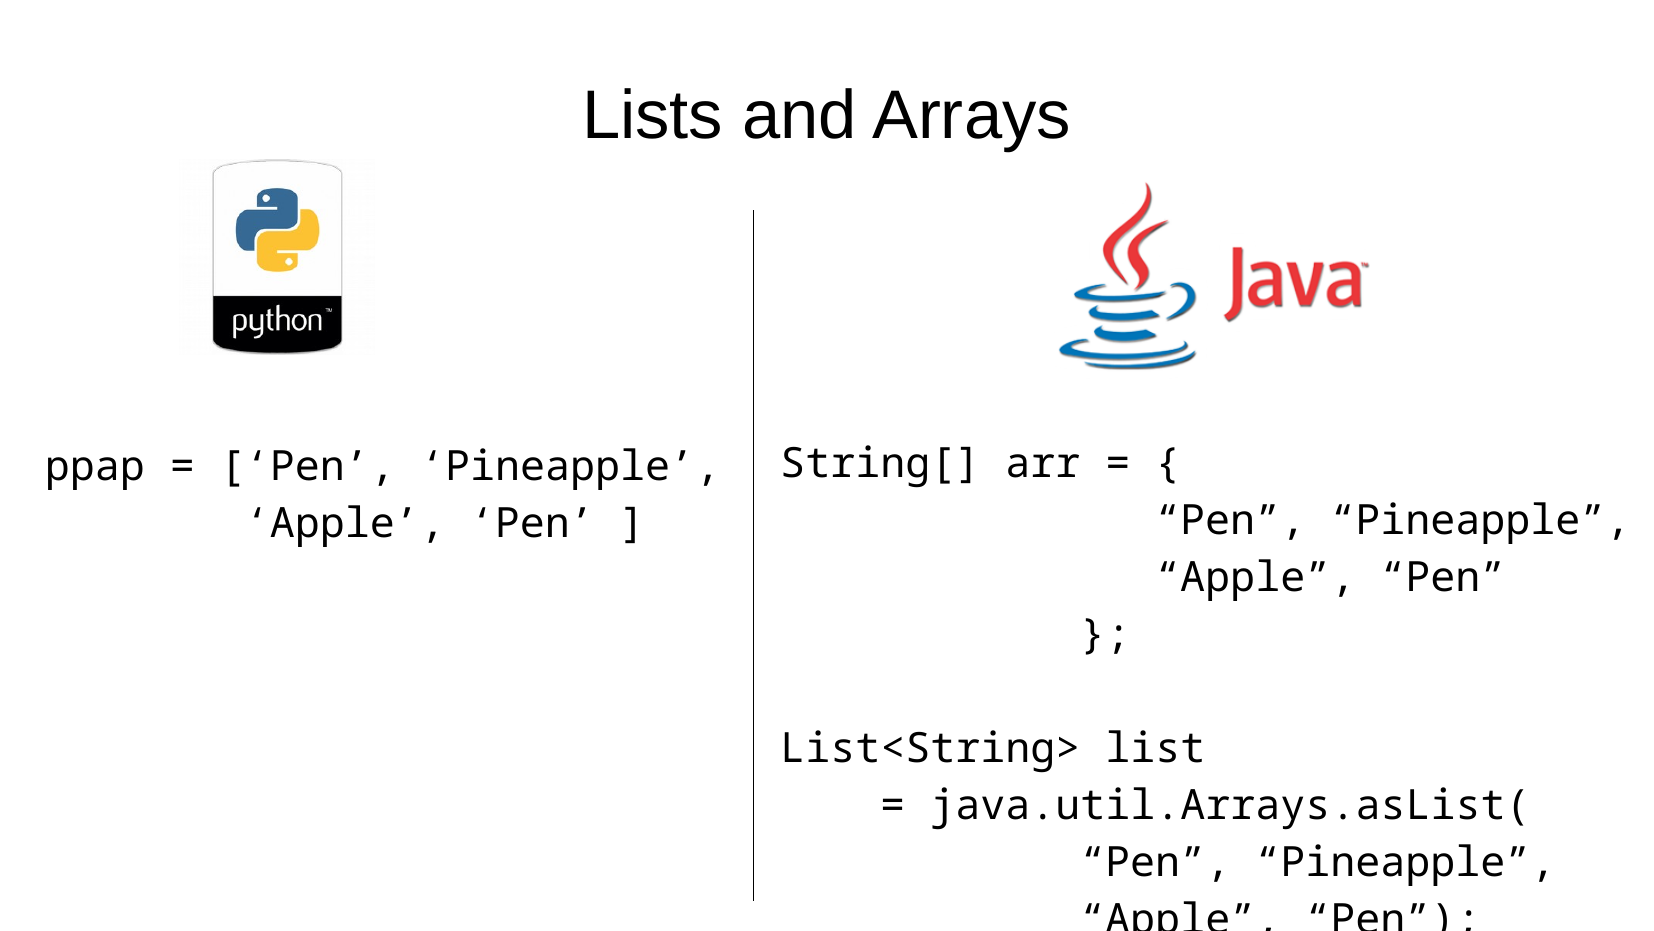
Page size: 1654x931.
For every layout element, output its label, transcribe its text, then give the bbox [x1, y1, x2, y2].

picture [179, 159, 375, 355]
text_box ppap = [‘Pen’, ‘Pineapple’, ‘Apple’, ‘Pen’ ] [30, 428, 753, 555]
title Lists and Arrays [82, 37, 1571, 193]
text_box ppap = [‘Pen’, ‘Pineapple’, ‘Apple’, ‘Pen’ ] [754, 428, 765, 555]
text_box String[] arr = { “Pen”, “Pineapple”, “Apple”, “Pen” }; List<String> list = java.util.Arrays.asList( “Pen”, “Pineapple”, “Apple”, “Pen”); [765, 425, 1654, 931]
picture [1046, 164, 1381, 388]
